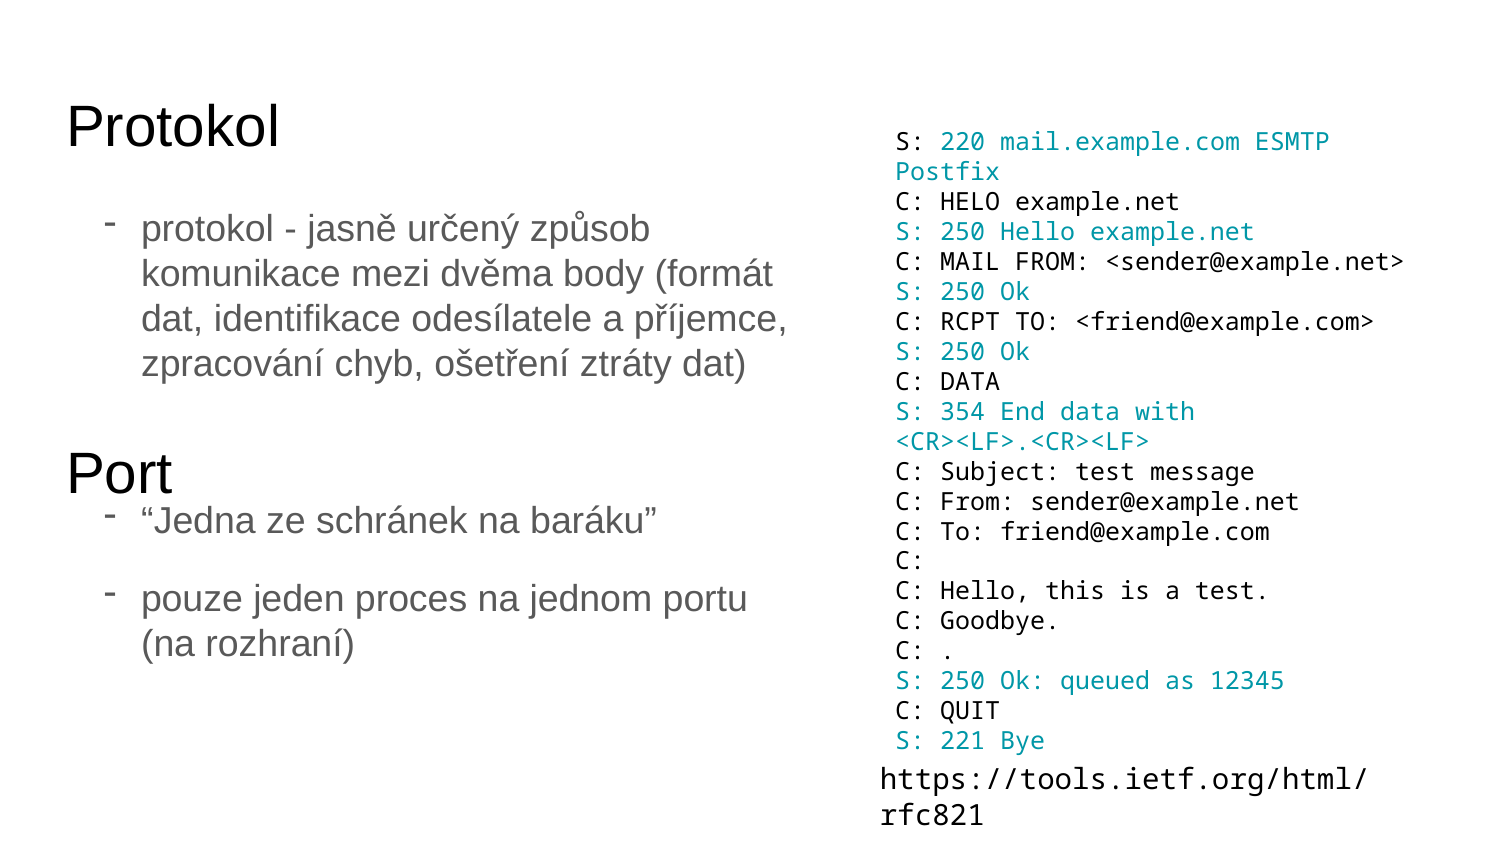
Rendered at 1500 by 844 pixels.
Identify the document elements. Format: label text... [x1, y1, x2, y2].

title Port [51, 420, 842, 515]
list protokol - jasně určený způsob komunikace mezi dvěma body (formát dat, identifikace odesílatele a příjemce, zpracování chyb, ošetření ztráty dat) “Jedna ze schránek na baráku” pouze jeden proces na jednom portu (na rozhraní) [51, 189, 809, 343]
text_box https://tools.ietf.org/html/rfc821 [864, 745, 1463, 836]
text_box S: 220 mail.example.com ESMTP Postfix C: HELO example.net S: 250 Hello example.net C: MAIL FROM: <sender@example.net> S: 250 Ok C: RCPT TO: <friend@example.com> S: 250 Ok C: DATA S: 354 End data with <CR><LF>.<CR><LF> C: Subject: test message C: From: sender@example.net C: To: friend@example.com C: C: Hello, this is a test. C: Goodbye. C: . S: 250 Ok: queued as 12345 C: QUIT S: 221 Bye [880, 110, 1449, 733]
title Protokol [51, 72, 842, 167]
